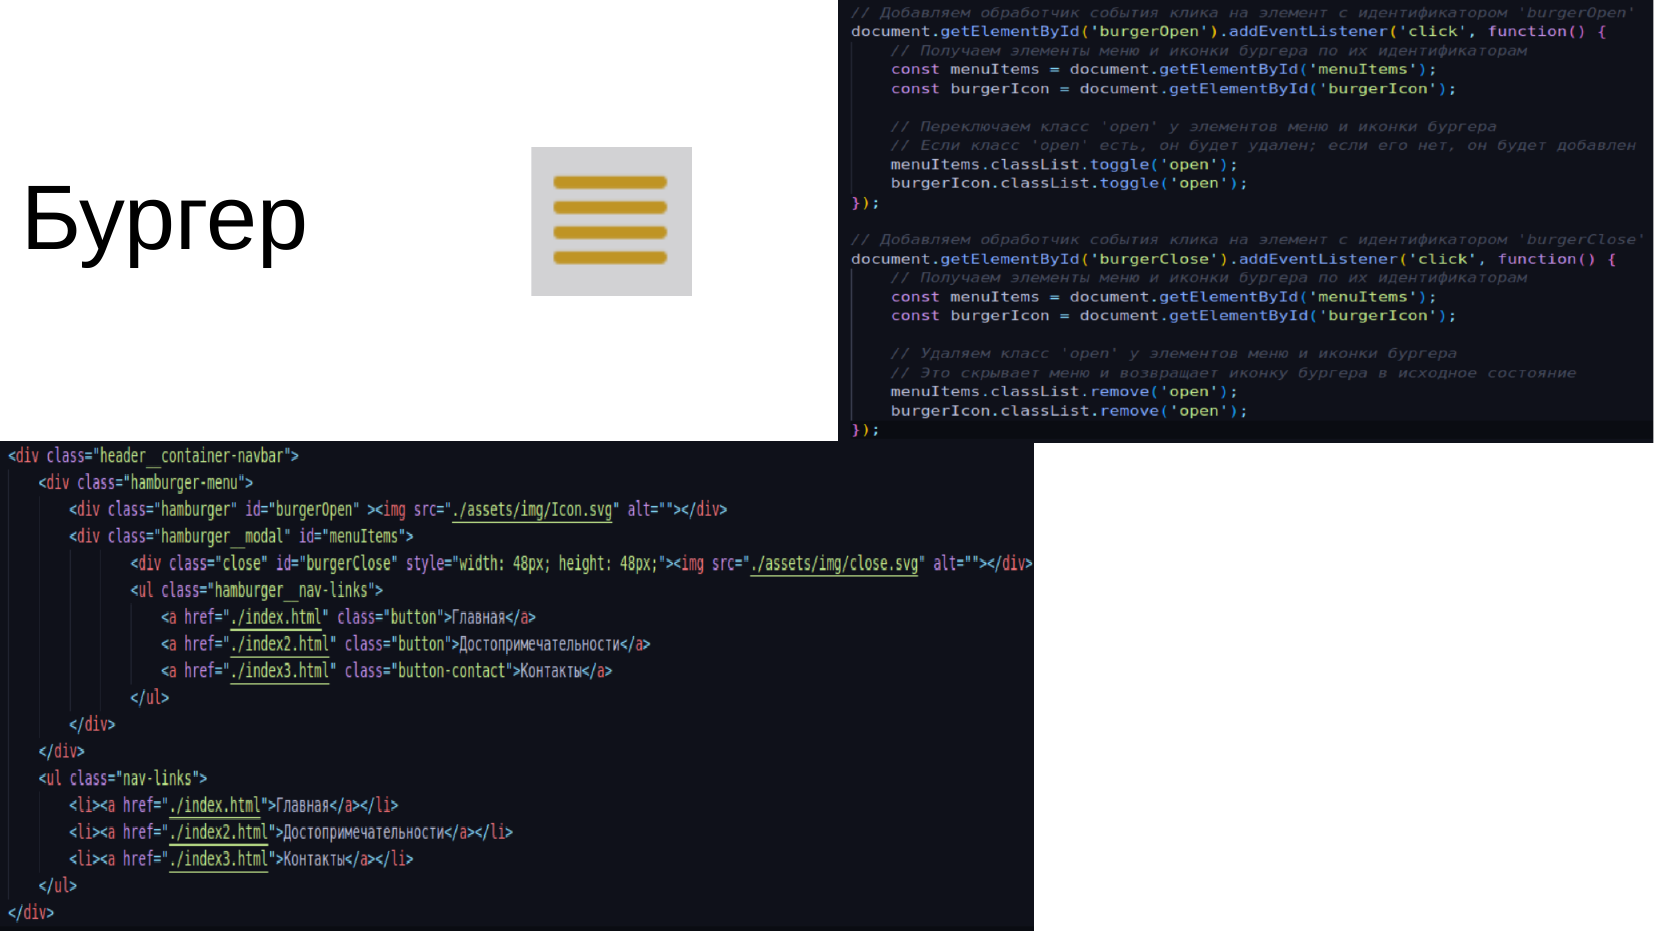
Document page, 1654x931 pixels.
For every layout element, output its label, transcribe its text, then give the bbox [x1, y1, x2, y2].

picture [0, 0, 1654, 931]
picture [531, 147, 692, 296]
title Бургер [0, 140, 331, 296]
